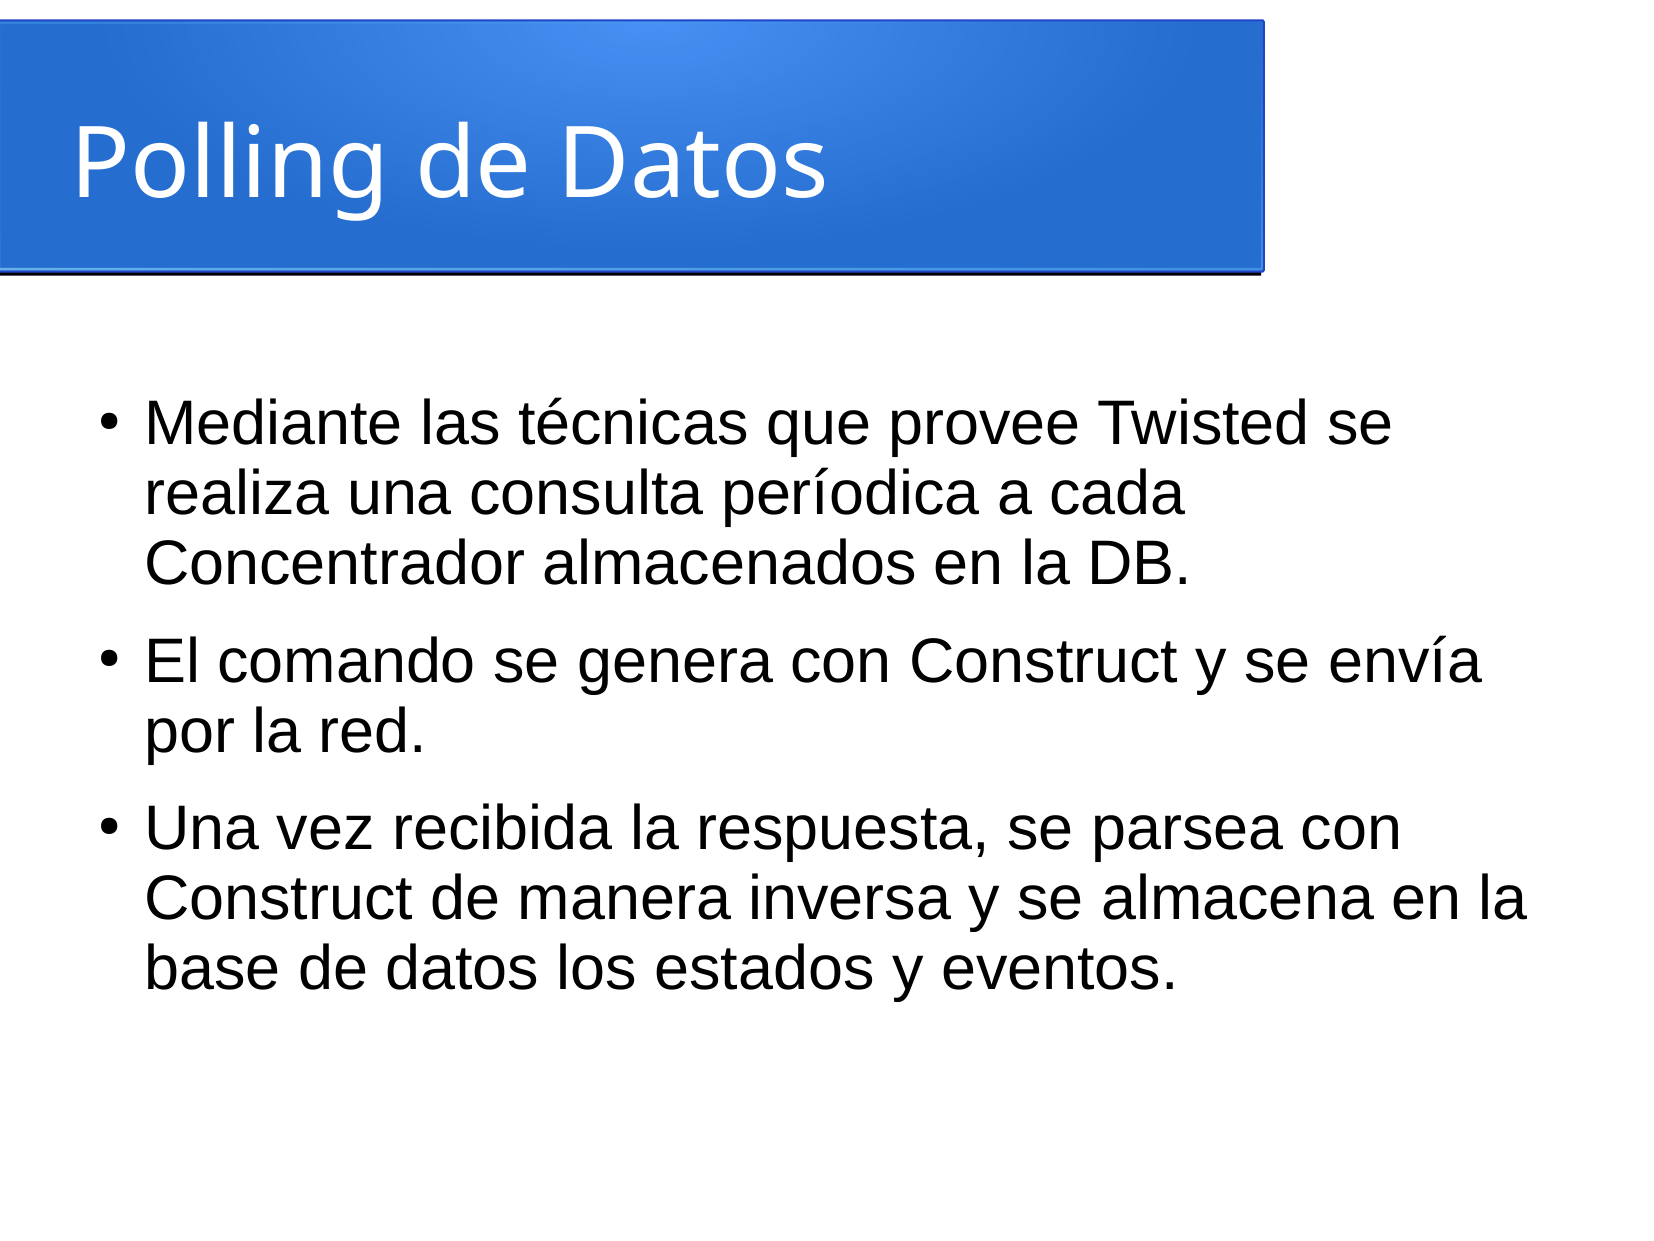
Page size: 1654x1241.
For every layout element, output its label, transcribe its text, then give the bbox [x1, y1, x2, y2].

list Mediante las técnicas que provee Twisted se realiza una consulta períodica a cada Concentrador almacenados en la DB. El comando se genera con Construct y se envía por la red. Una vez recibida la respuesta, se parsea con Construct de manera inversa y se almacena en la base de datos los estados y eventos. [82, 290, 1538, 1010]
title Polling de Datos [70, 99, 1229, 220]
